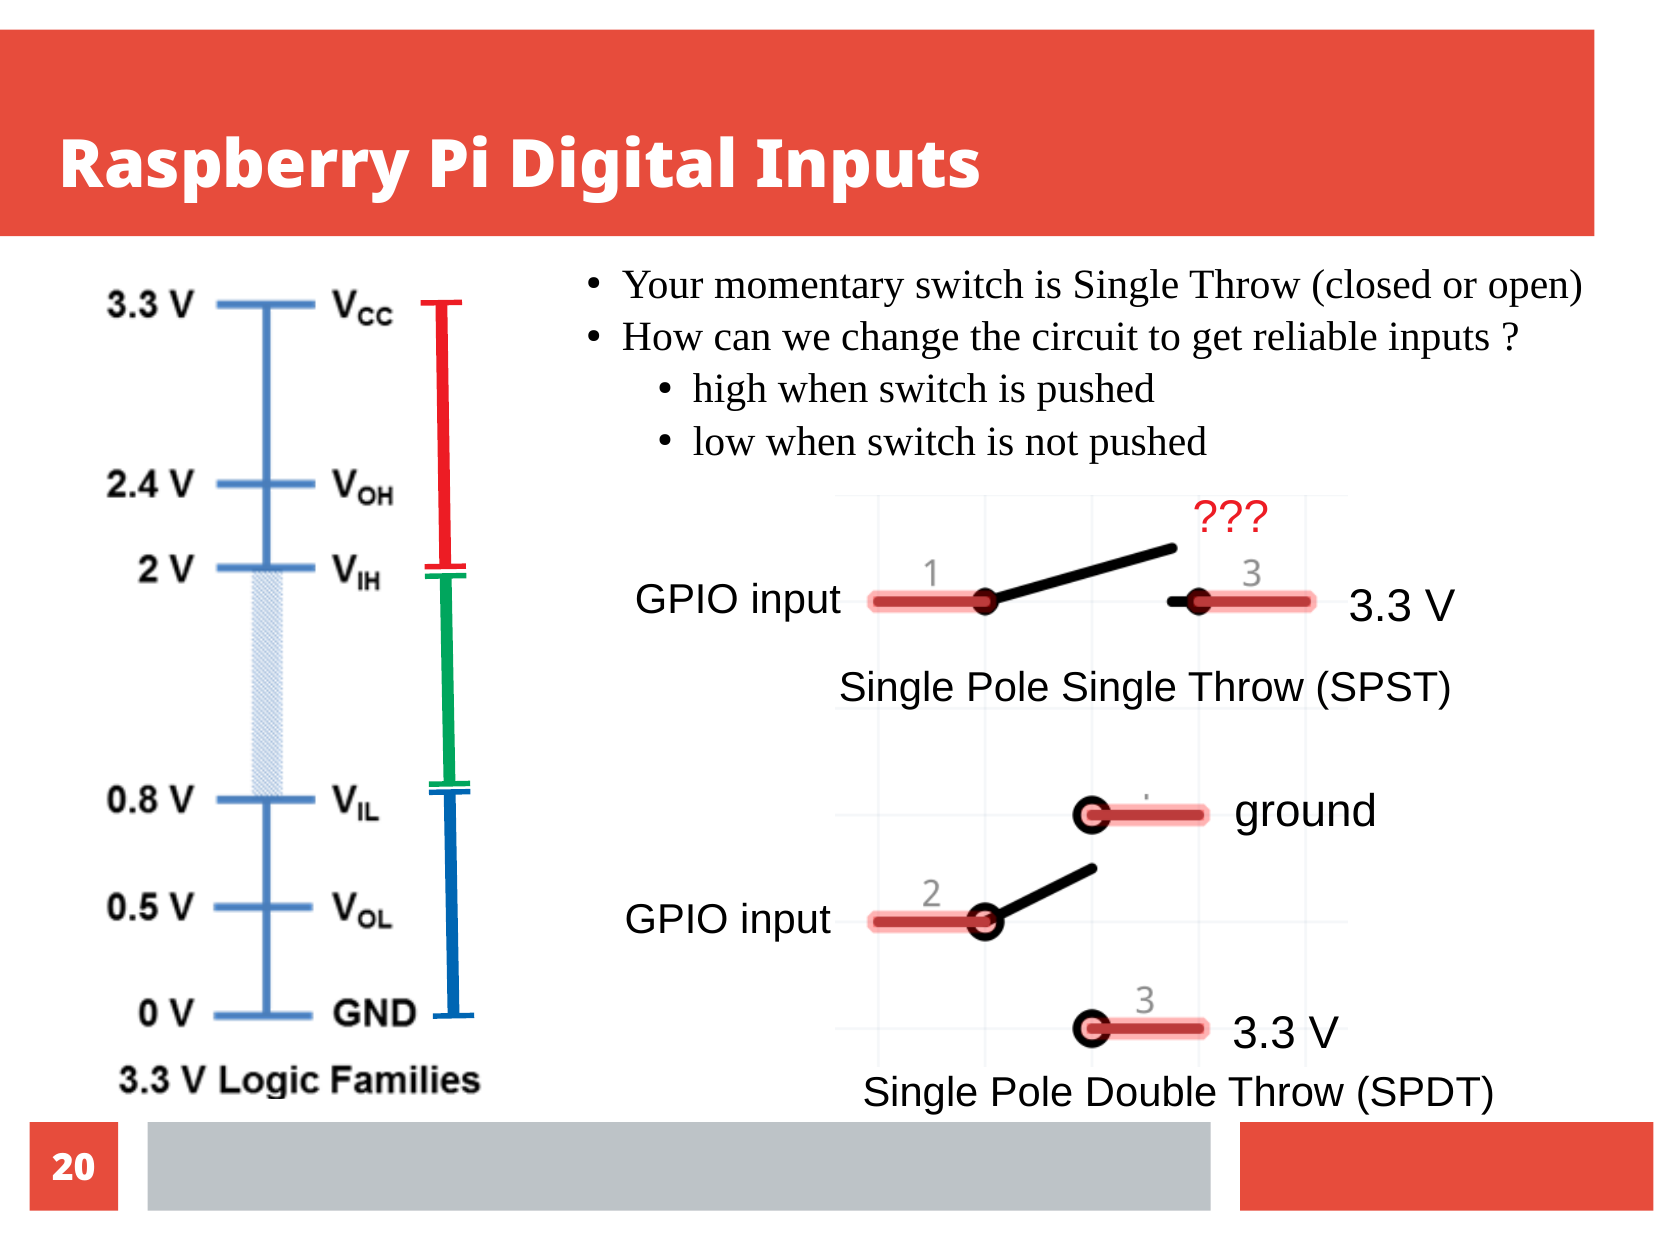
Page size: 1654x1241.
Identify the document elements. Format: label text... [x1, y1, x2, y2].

picture [835, 764, 1348, 1067]
text_box GPIO input [620, 568, 898, 677]
text_box Single Pole Double Throw (SPDT) [847, 1060, 1537, 1169]
picture [835, 495, 1348, 655]
text_box 3.3 V [1217, 1000, 1447, 1060]
text_box ground [1219, 777, 1449, 850]
text_box ??? [1177, 483, 1407, 556]
text_box 3.3 V [1333, 572, 1563, 645]
text_box Single Pole Single Throw (SPST) [824, 655, 1505, 764]
text_box Your momentary switch is Single Throw (closed or open) How can we change the circuit to get reliable inputs ? high when switch is pushed low when switch is not pushed [571, 253, 1629, 489]
picture [36, 271, 506, 1099]
text_box GPIO input [609, 888, 880, 1006]
title Raspberry Pi Digital Inputs [59, 59, 1595, 207]
